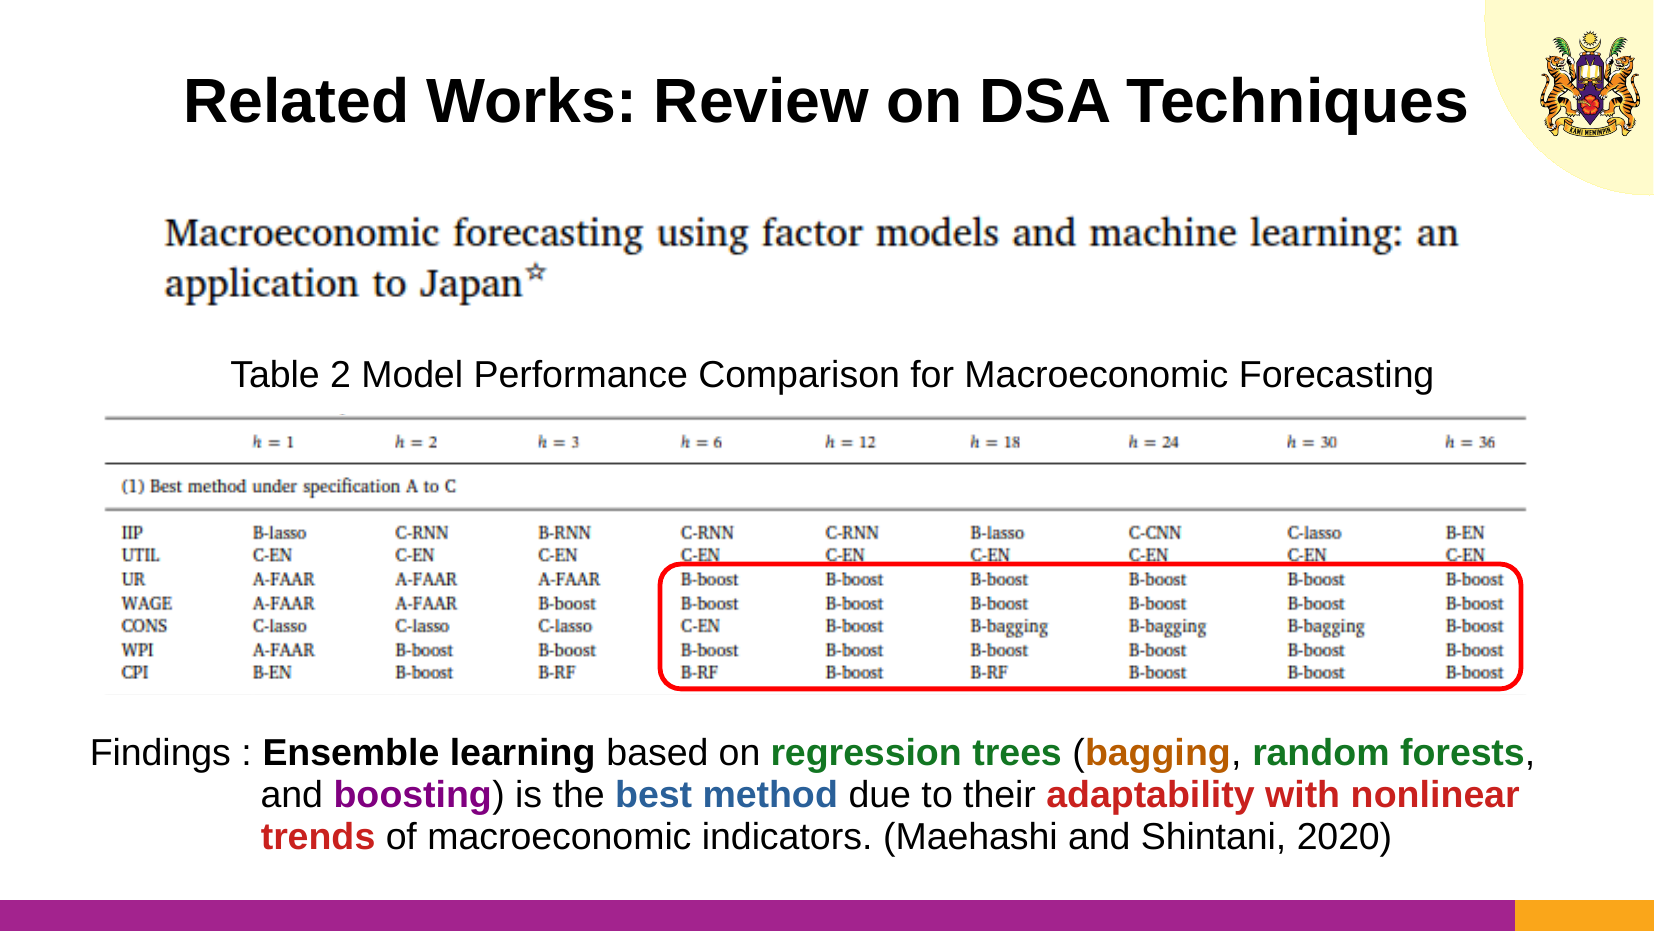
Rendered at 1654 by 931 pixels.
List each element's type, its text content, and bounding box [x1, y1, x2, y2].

text_box Related Works: Review on DSA Techniques [83, 37, 1557, 166]
picture [150, 198, 1474, 319]
text_box [0, 900, 1654, 931]
picture [96, 414, 1547, 695]
text_box Findings : Ensemble learning based on regression trees (bagging, random forests, and boosting) is the best method due to their adaptability with nonlinear trends of macroeconomic indicators. (Maehashi and Shintani, 2020) [75, 724, 1576, 866]
picture [1540, 30, 1642, 137]
text_box [1484, 0, 1654, 196]
text_box Table 2 Model Performance Comparison for Macroeconomic Forecasting [75, 346, 1591, 404]
